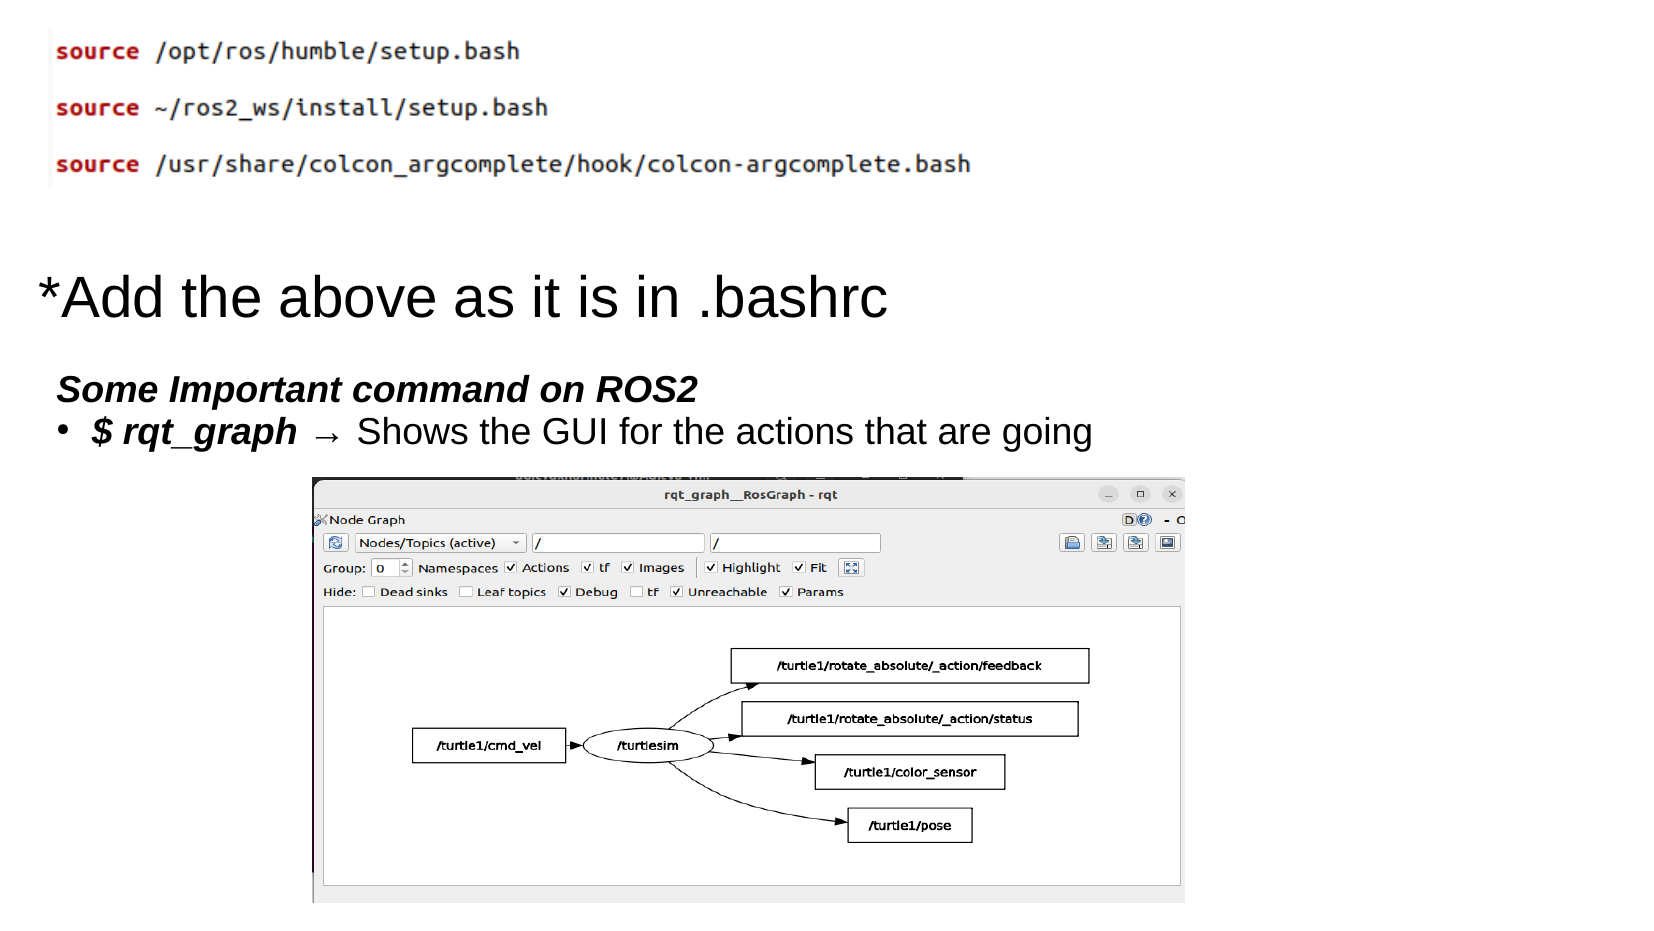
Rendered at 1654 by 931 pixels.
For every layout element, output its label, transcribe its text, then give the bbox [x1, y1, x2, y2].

picture [312, 477, 1185, 903]
text_box Some Important command on ROS2 $ rqt_graph → Shows the GUI for the actions that are going [41, 360, 1602, 838]
title *Add the above as it is in .bashrc [0, 219, 1209, 375]
picture [48, 28, 978, 188]
